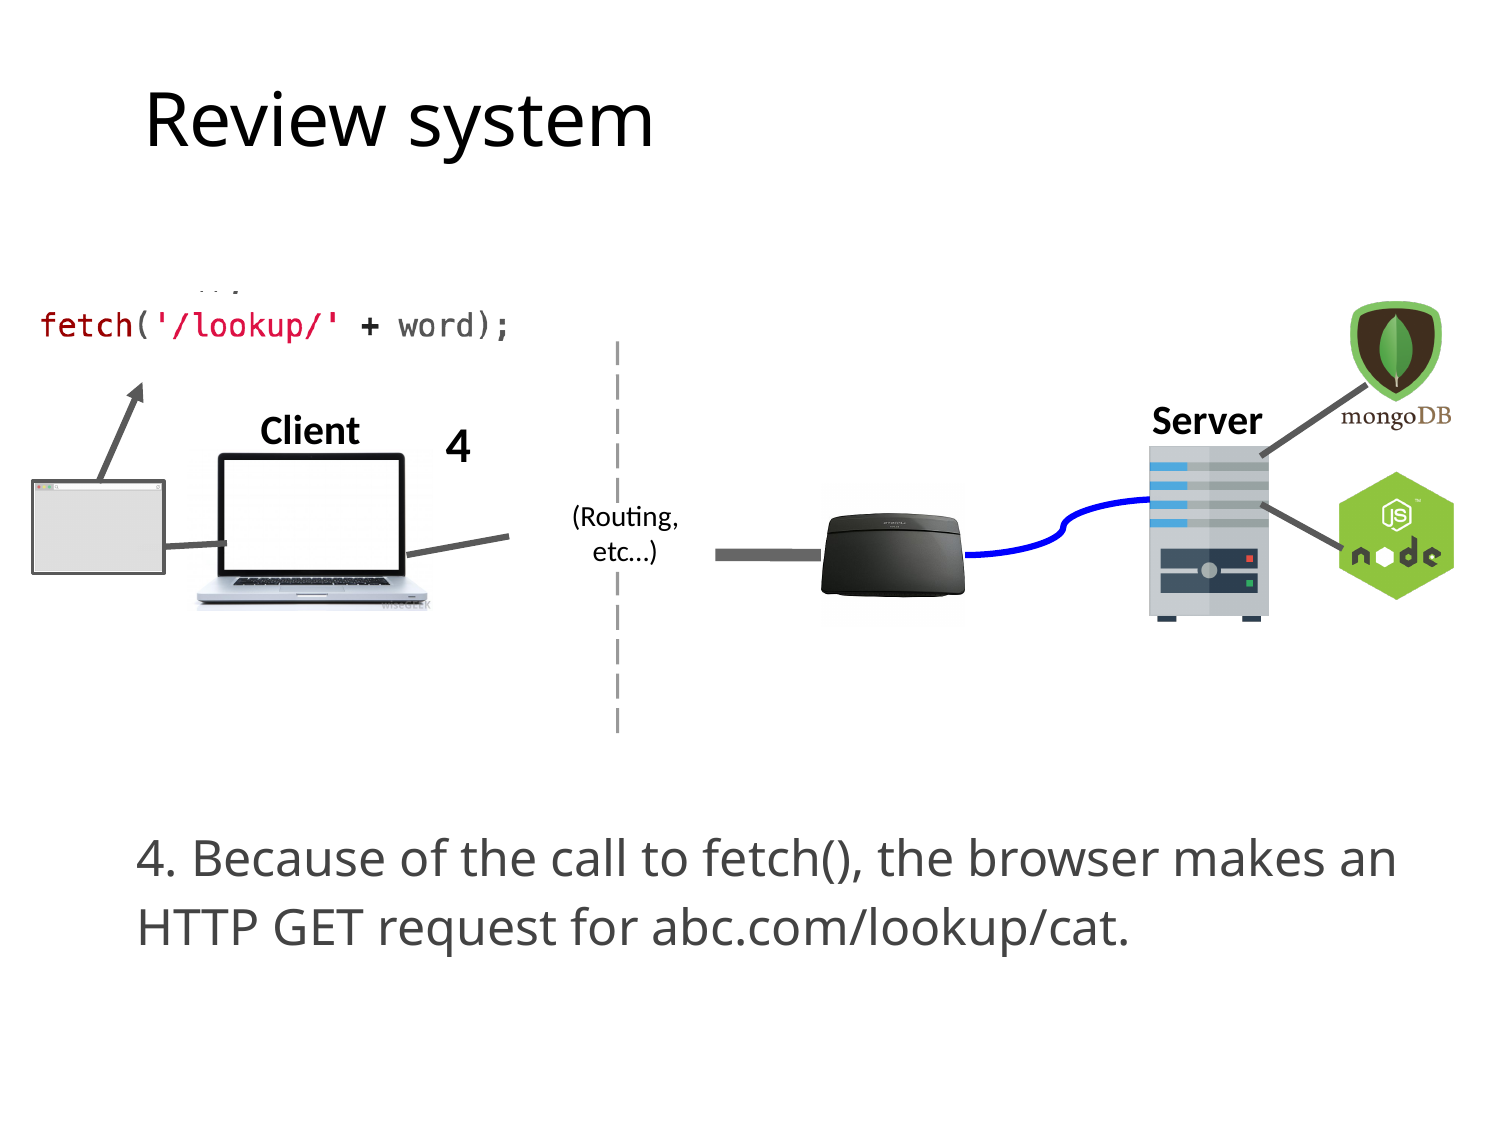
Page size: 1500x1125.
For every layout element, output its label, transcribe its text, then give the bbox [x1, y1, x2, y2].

picture [1324, 282, 1468, 450]
title Review system [128, 56, 1372, 183]
text_box Server [1085, 361, 1331, 475]
picture [34, 482, 163, 572]
picture [1114, 475, 1302, 630]
text_box Client [188, 371, 434, 449]
picture [187, 449, 433, 611]
text_box 4 [417, 402, 500, 484]
list 4. Because of the call to fetch(), the browser makes an HTTP GET request for abc.com/lookup/cat. [121, 802, 1442, 945]
picture [34, 291, 526, 348]
text_box (Routing, etc…) [509, 456, 727, 618]
picture [1330, 470, 1462, 602]
picture [821, 483, 965, 627]
